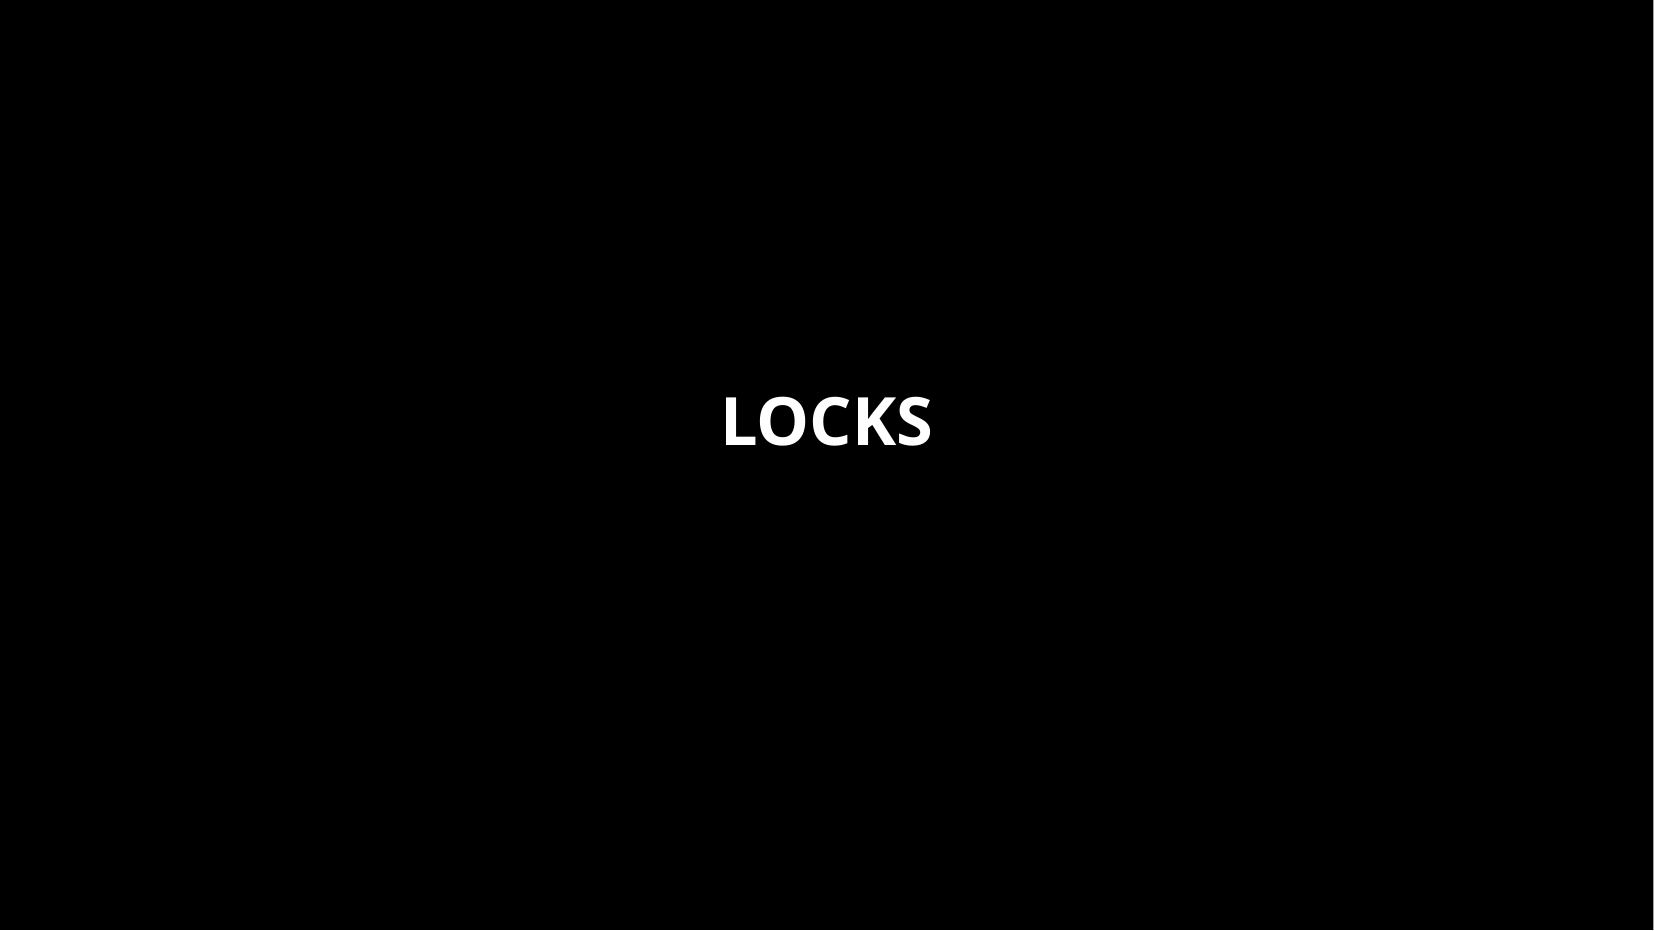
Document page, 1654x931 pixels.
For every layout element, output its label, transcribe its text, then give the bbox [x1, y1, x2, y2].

subtitle LOCKS [82, 105, 1571, 825]
